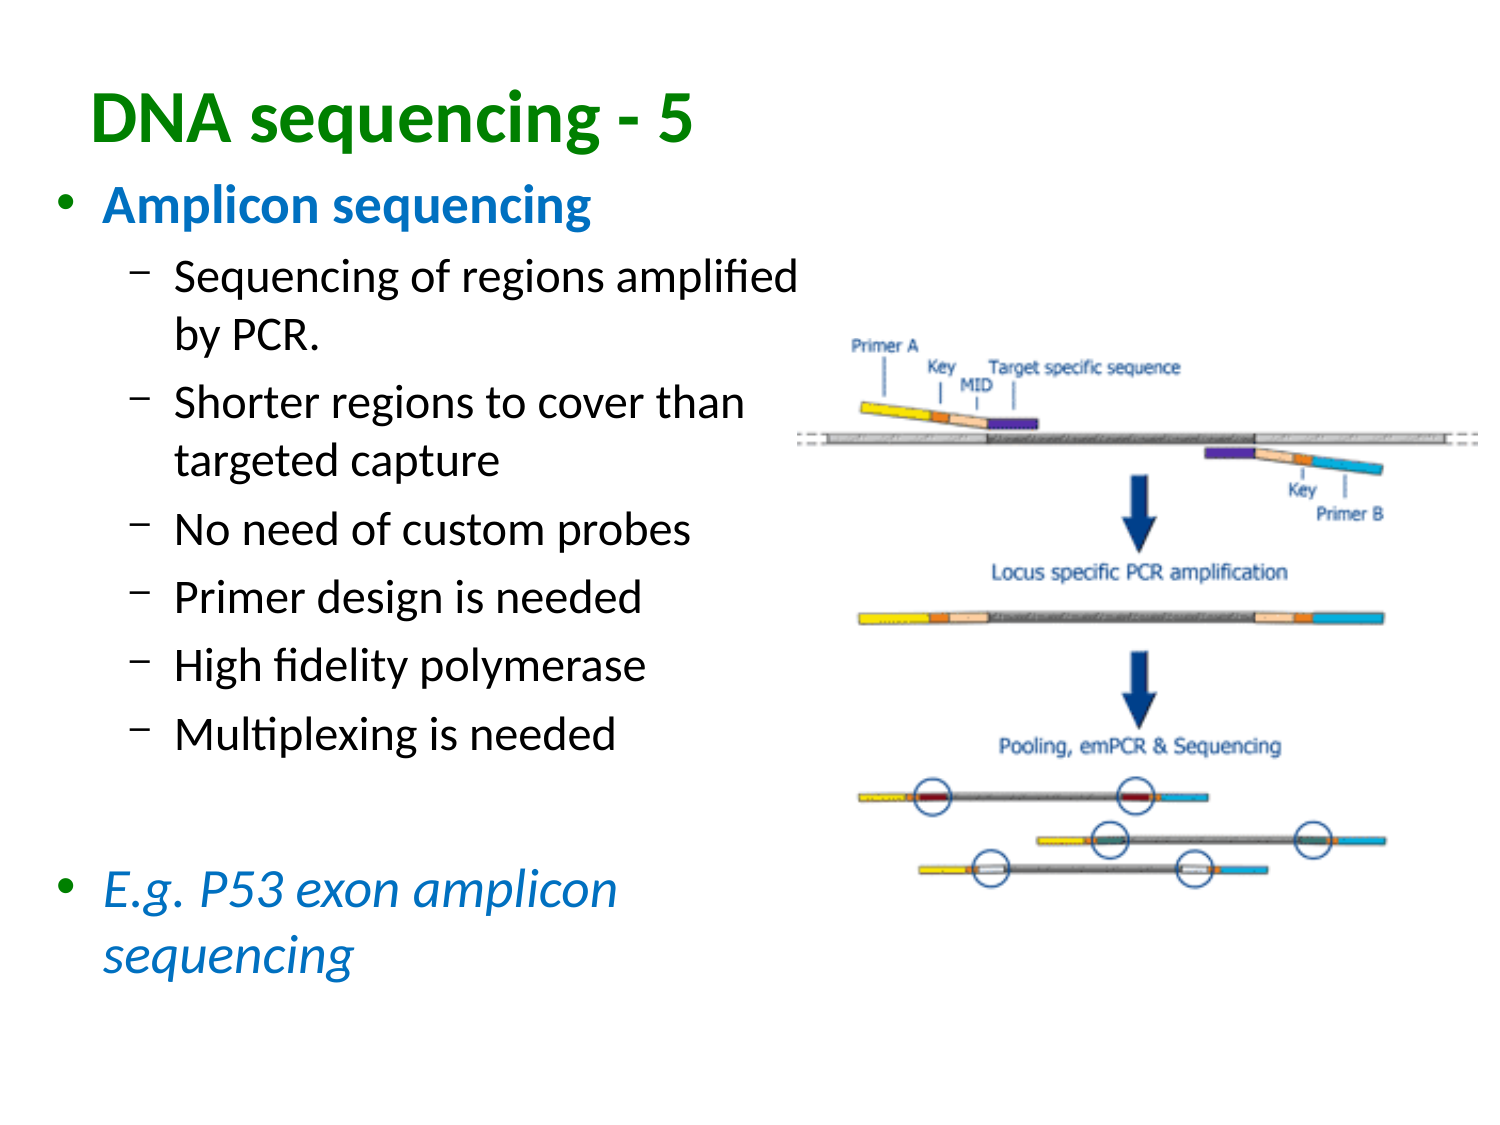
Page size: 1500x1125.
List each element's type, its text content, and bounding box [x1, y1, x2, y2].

title DNA sequencing - 5 [75, 19, 1425, 207]
list Amplicon sequencing Sequencing of regions amplified by PCR. Shorter regions to cover than targeted capture No need of custom probes Primer design is needed High fidelity polymerase Multiplexing is needed E.g. P53 exon amplicon sequencing [41, 160, 858, 1000]
picture [858, 338, 1478, 906]
